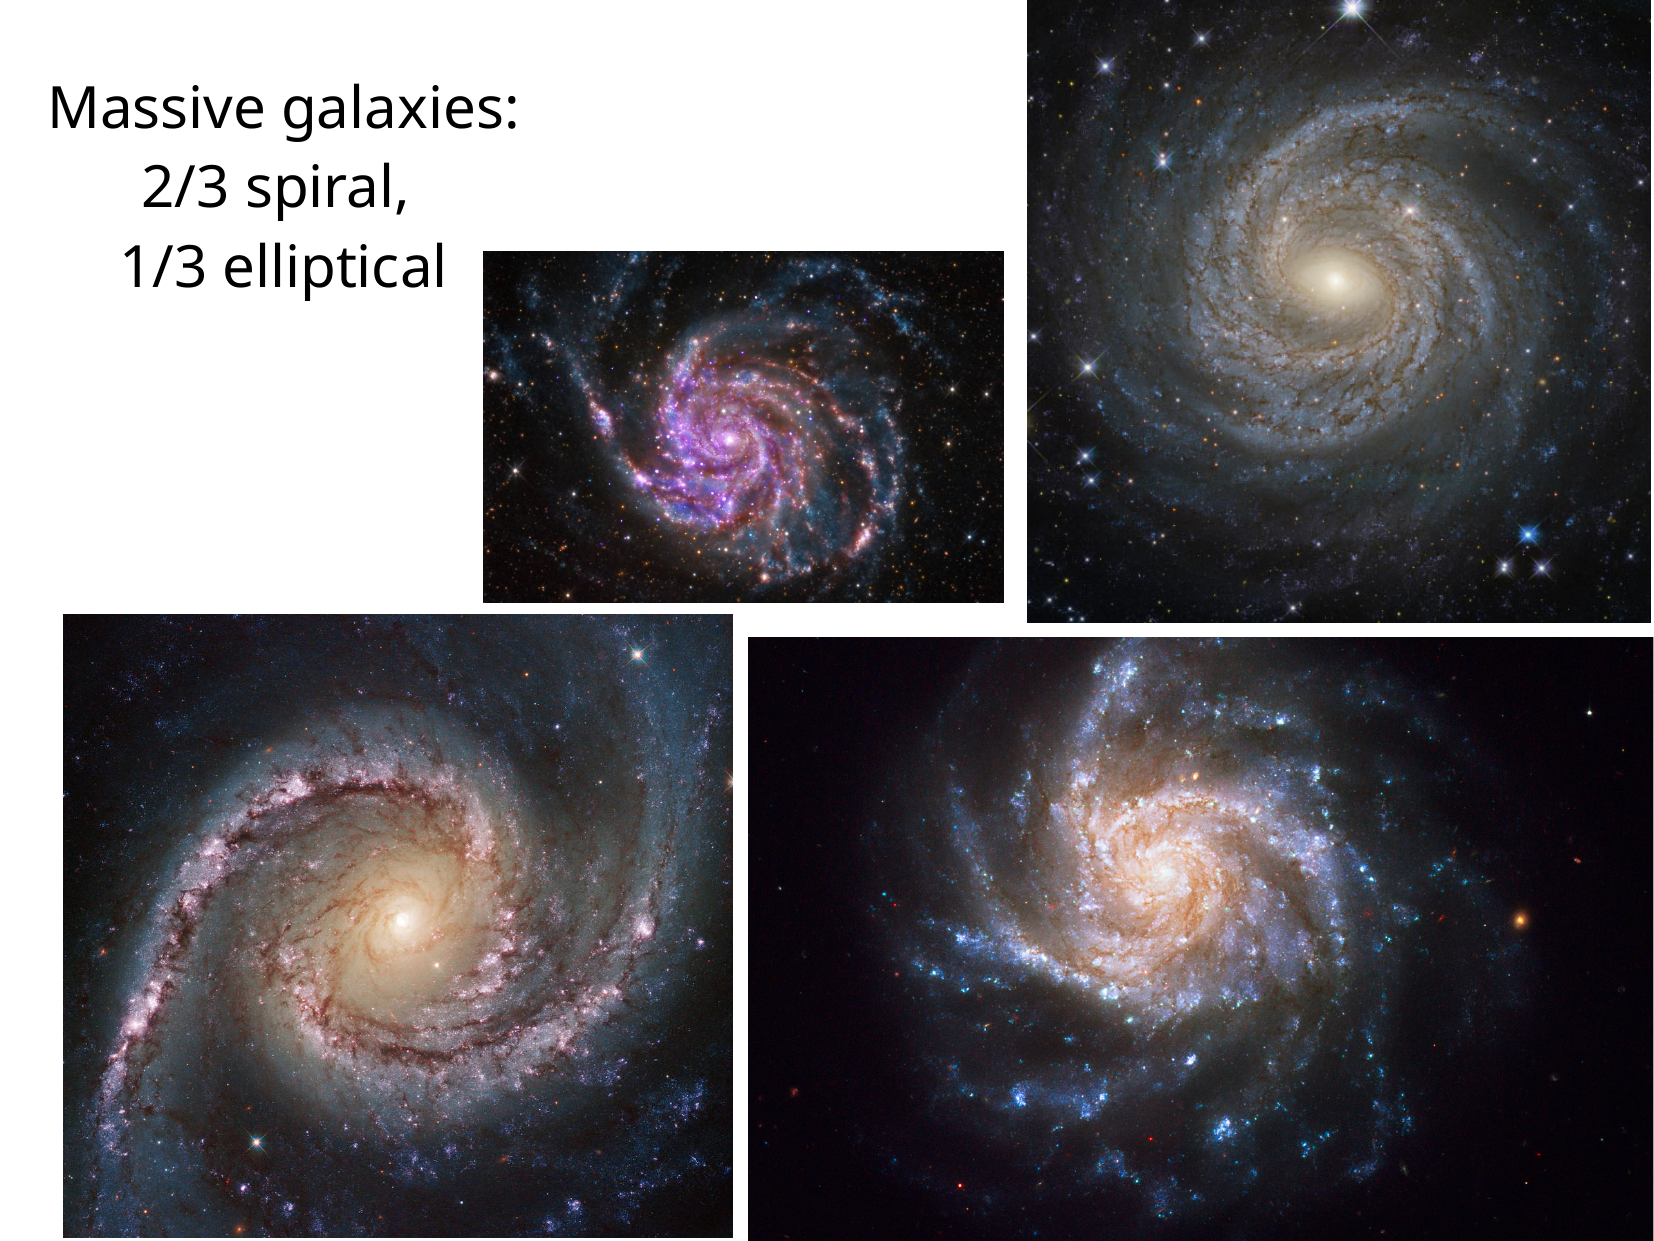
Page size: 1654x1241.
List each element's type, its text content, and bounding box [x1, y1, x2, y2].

picture [483, 251, 1004, 603]
text_box Massive galaxies: 2/3 spiral, 1/3 elliptical [23, 59, 544, 270]
picture [748, 637, 1654, 1241]
picture [1027, 0, 1651, 623]
picture [63, 614, 733, 1238]
